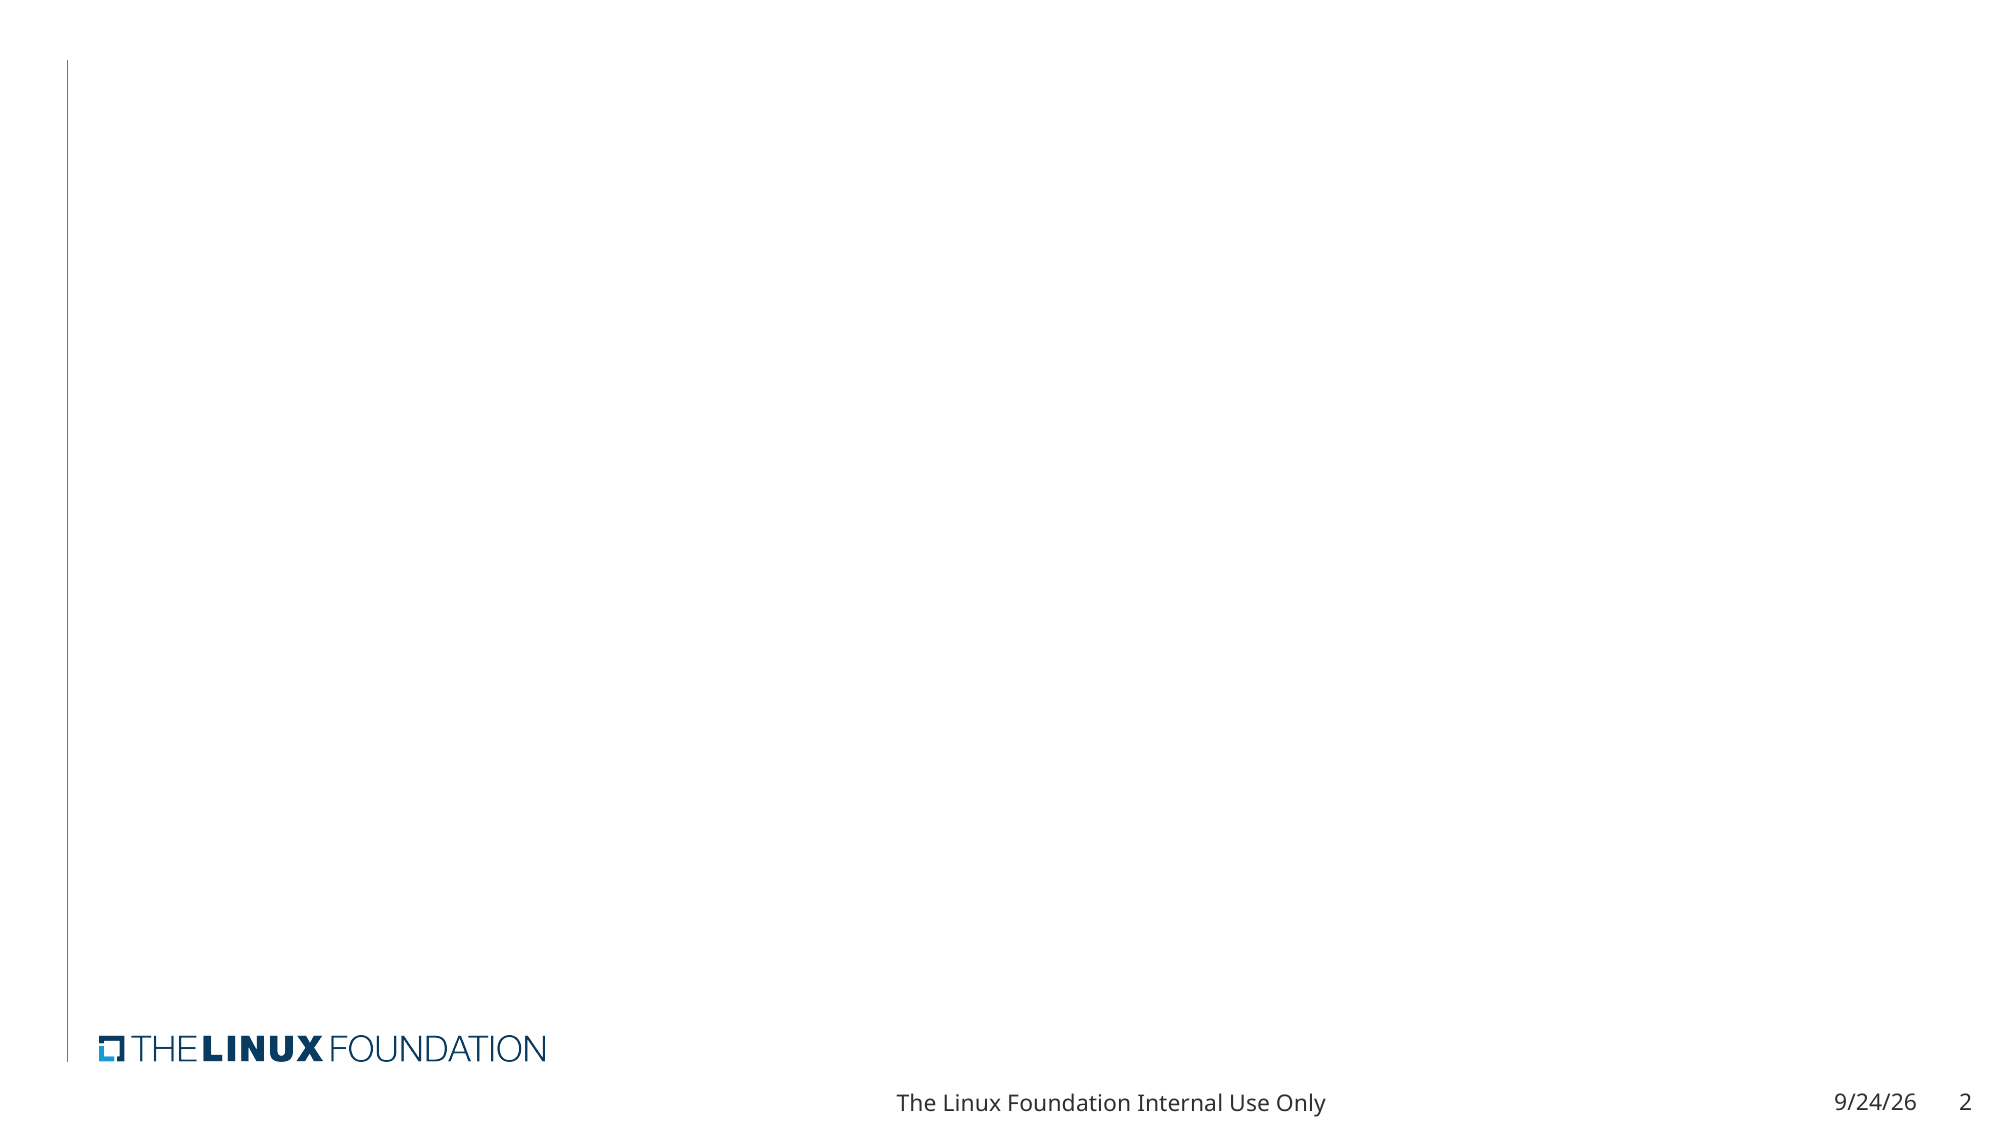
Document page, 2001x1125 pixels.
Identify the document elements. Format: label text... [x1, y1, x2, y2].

text_box 8/14/2017 [1819, 1080, 1940, 1125]
text_box The Linux Foundation Internal Use Only [881, 1080, 1816, 1125]
text_box 2 [1944, 1080, 2000, 1125]
